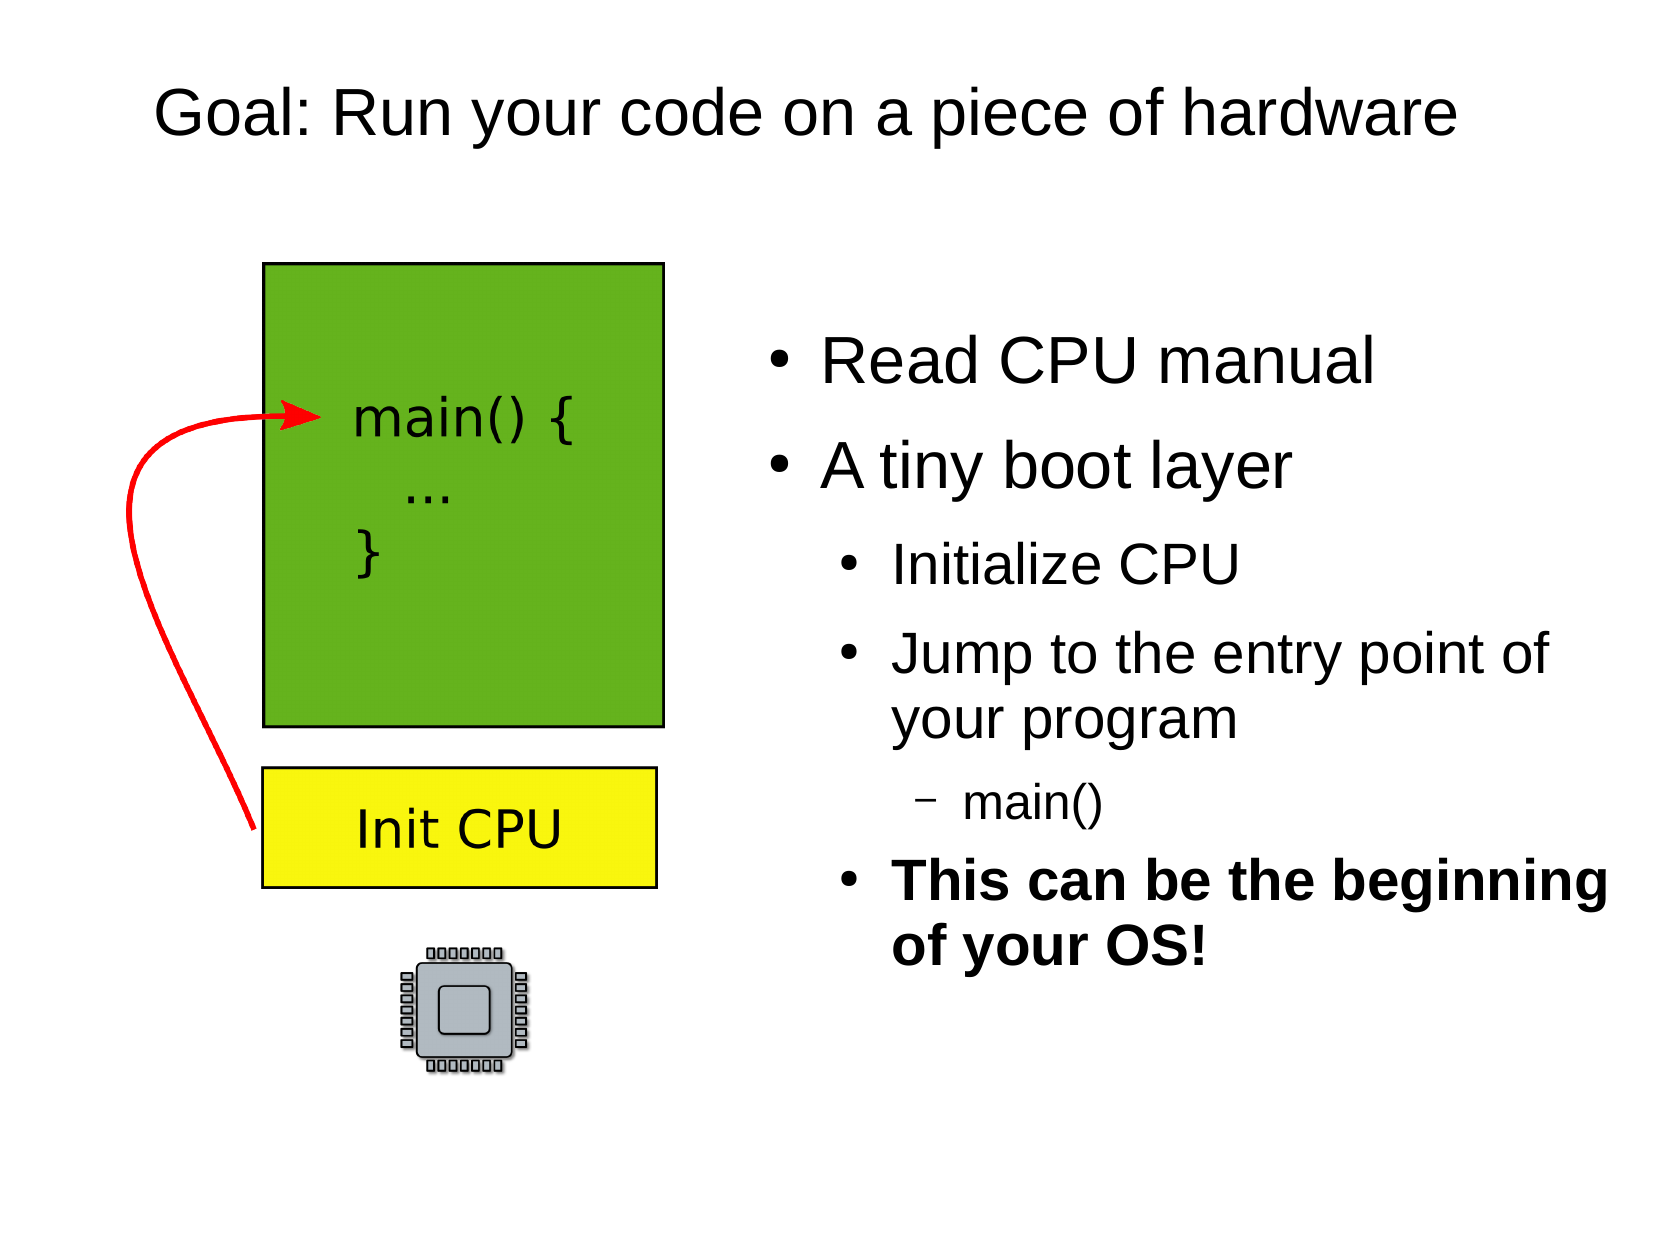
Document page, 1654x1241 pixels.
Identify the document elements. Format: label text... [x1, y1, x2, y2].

list Read CPU manual A tiny boot layer Initialize CPU Jump to the entry point of your program main() This can be the beginning of your OS! [750, 219, 1613, 1154]
picture [126, 262, 665, 1085]
list Goal: Run your code on a piece of hardware [82, 75, 1576, 151]
